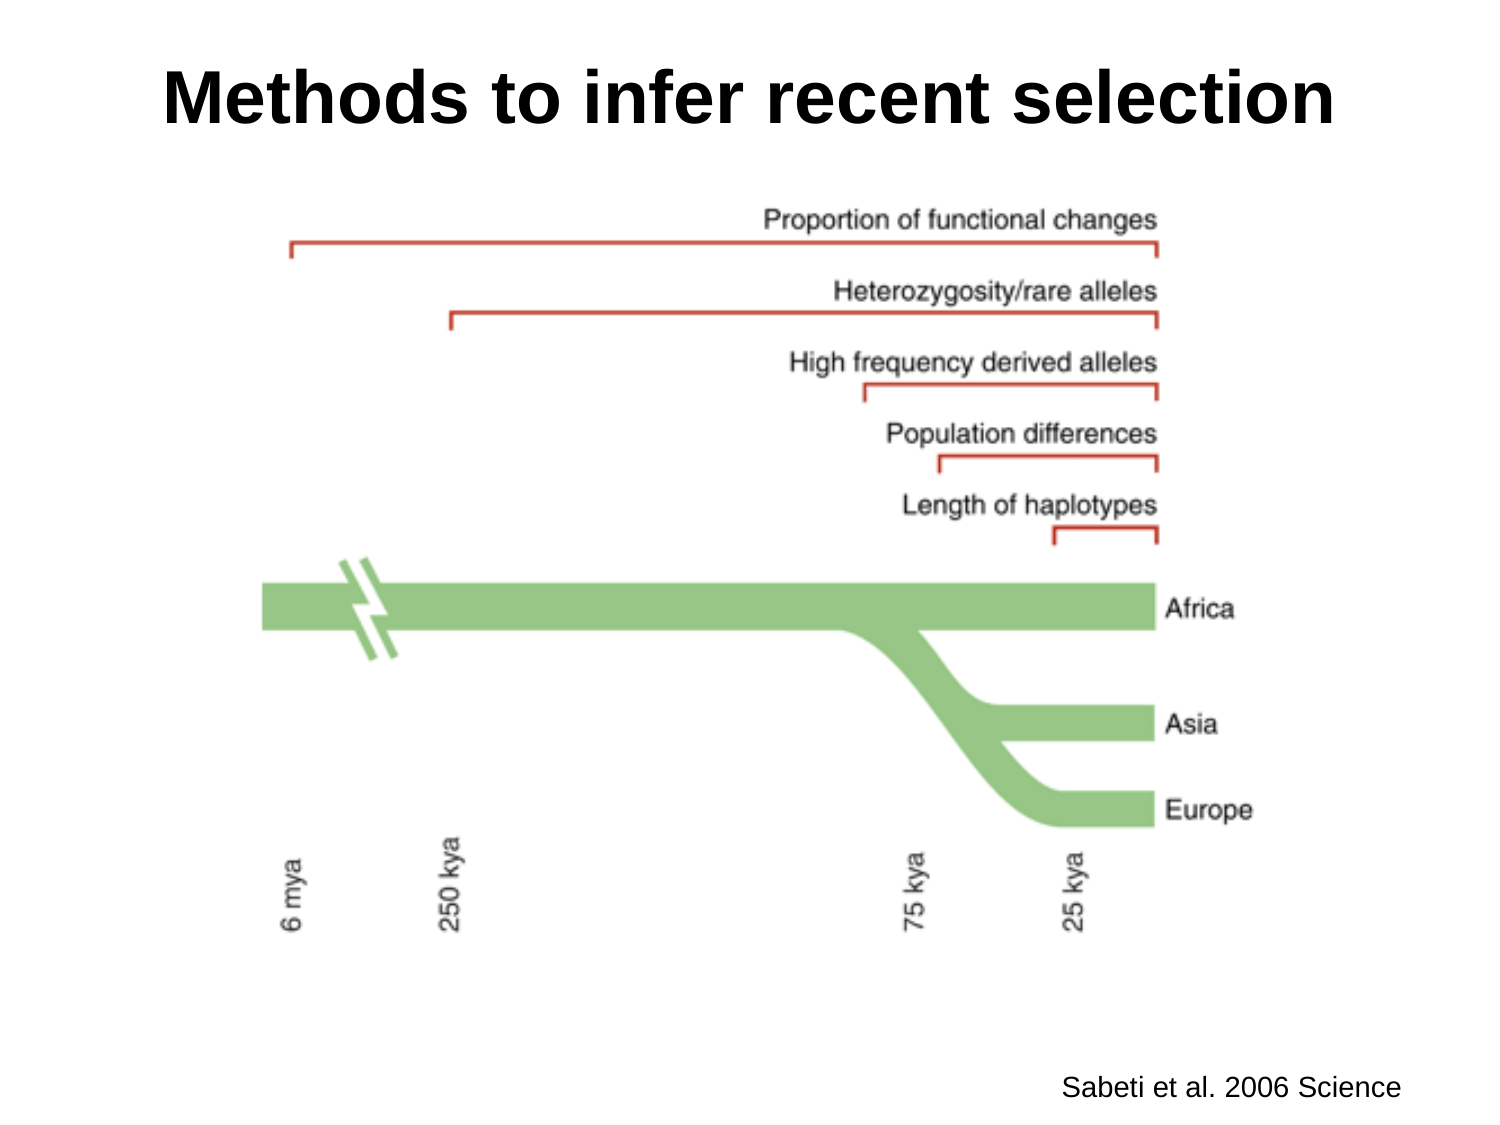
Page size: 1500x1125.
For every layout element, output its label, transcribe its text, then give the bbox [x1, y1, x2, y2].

text_box Sabeti et al. 2006 Science [1046, 1060, 1500, 1112]
picture [247, 188, 1268, 940]
text_box Methods to infer recent selection [74, 0, 1425, 188]
